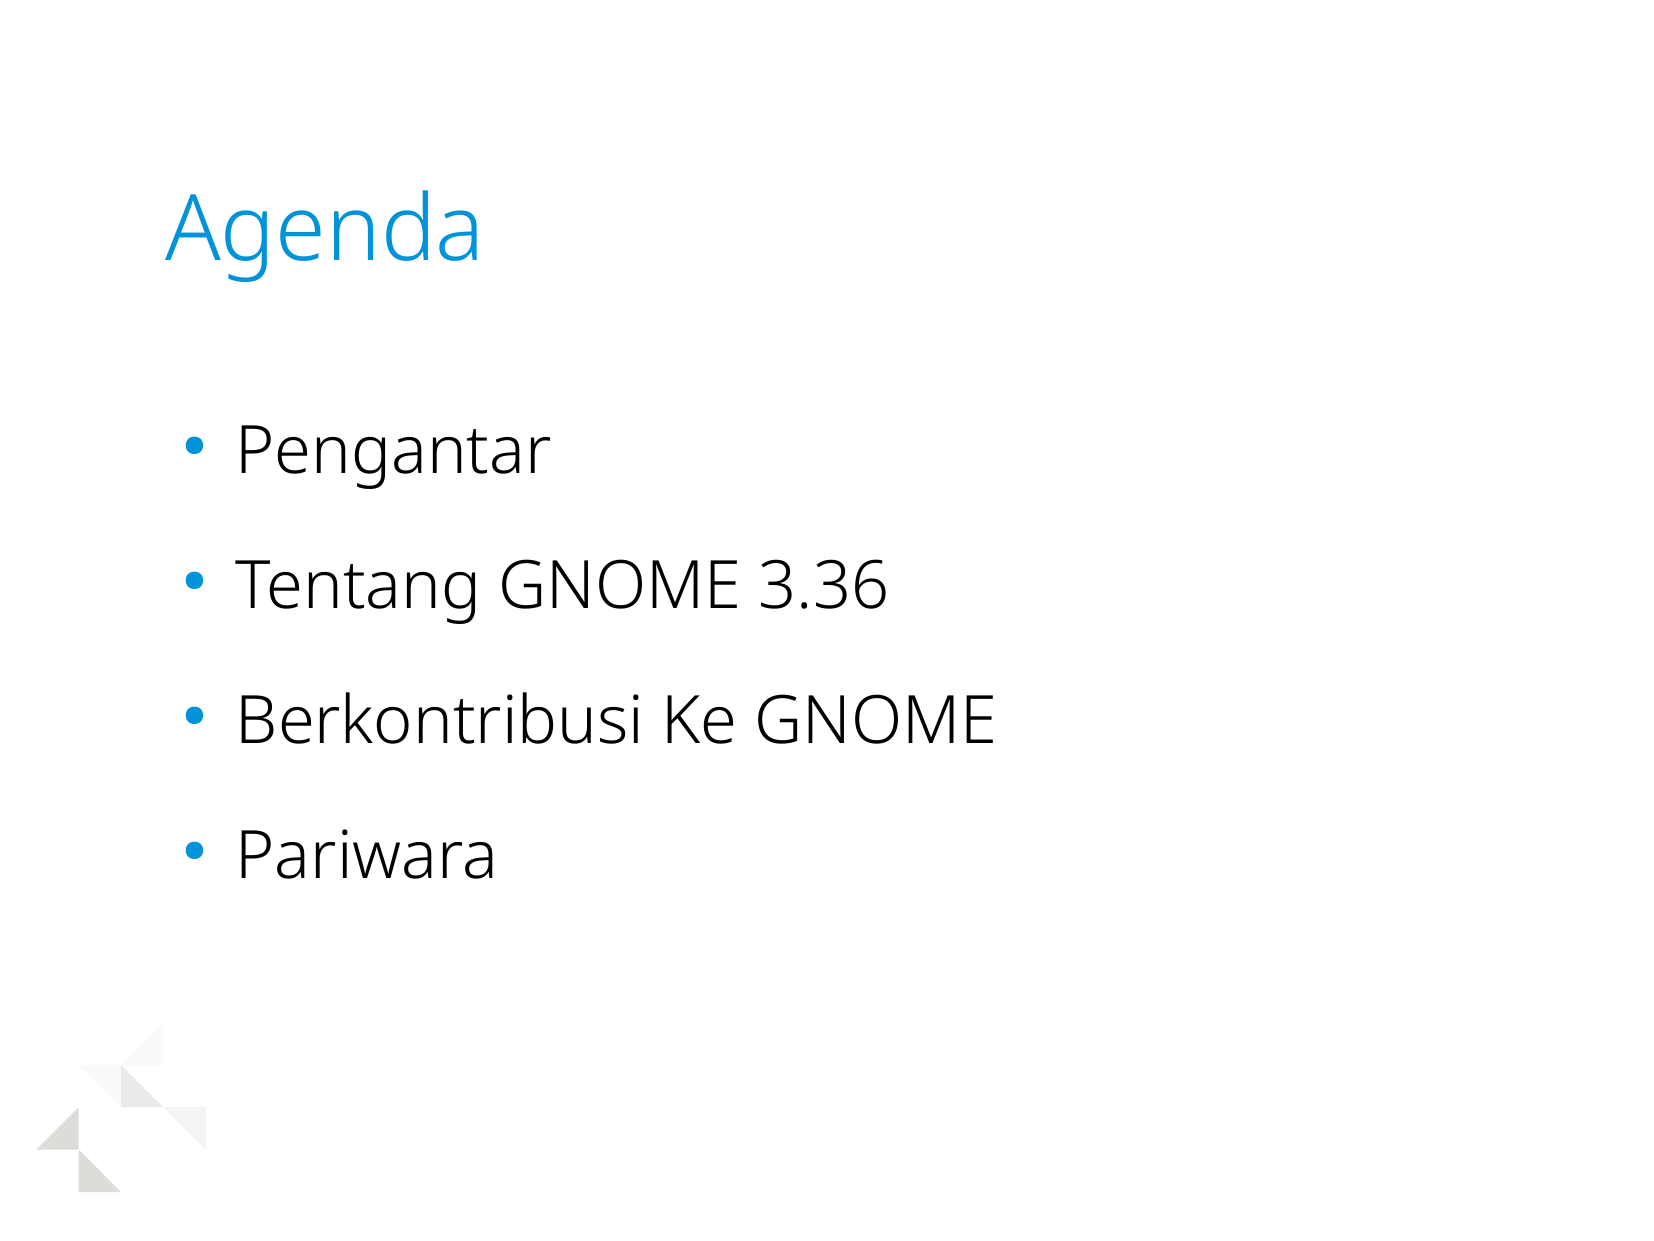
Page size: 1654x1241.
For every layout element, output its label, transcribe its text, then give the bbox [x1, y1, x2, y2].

list Pengantar Tentang GNOME 3.36 Berkontribusi Ke GNOME Pariwara [165, 316, 1486, 1010]
list Agenda [165, 135, 1486, 316]
